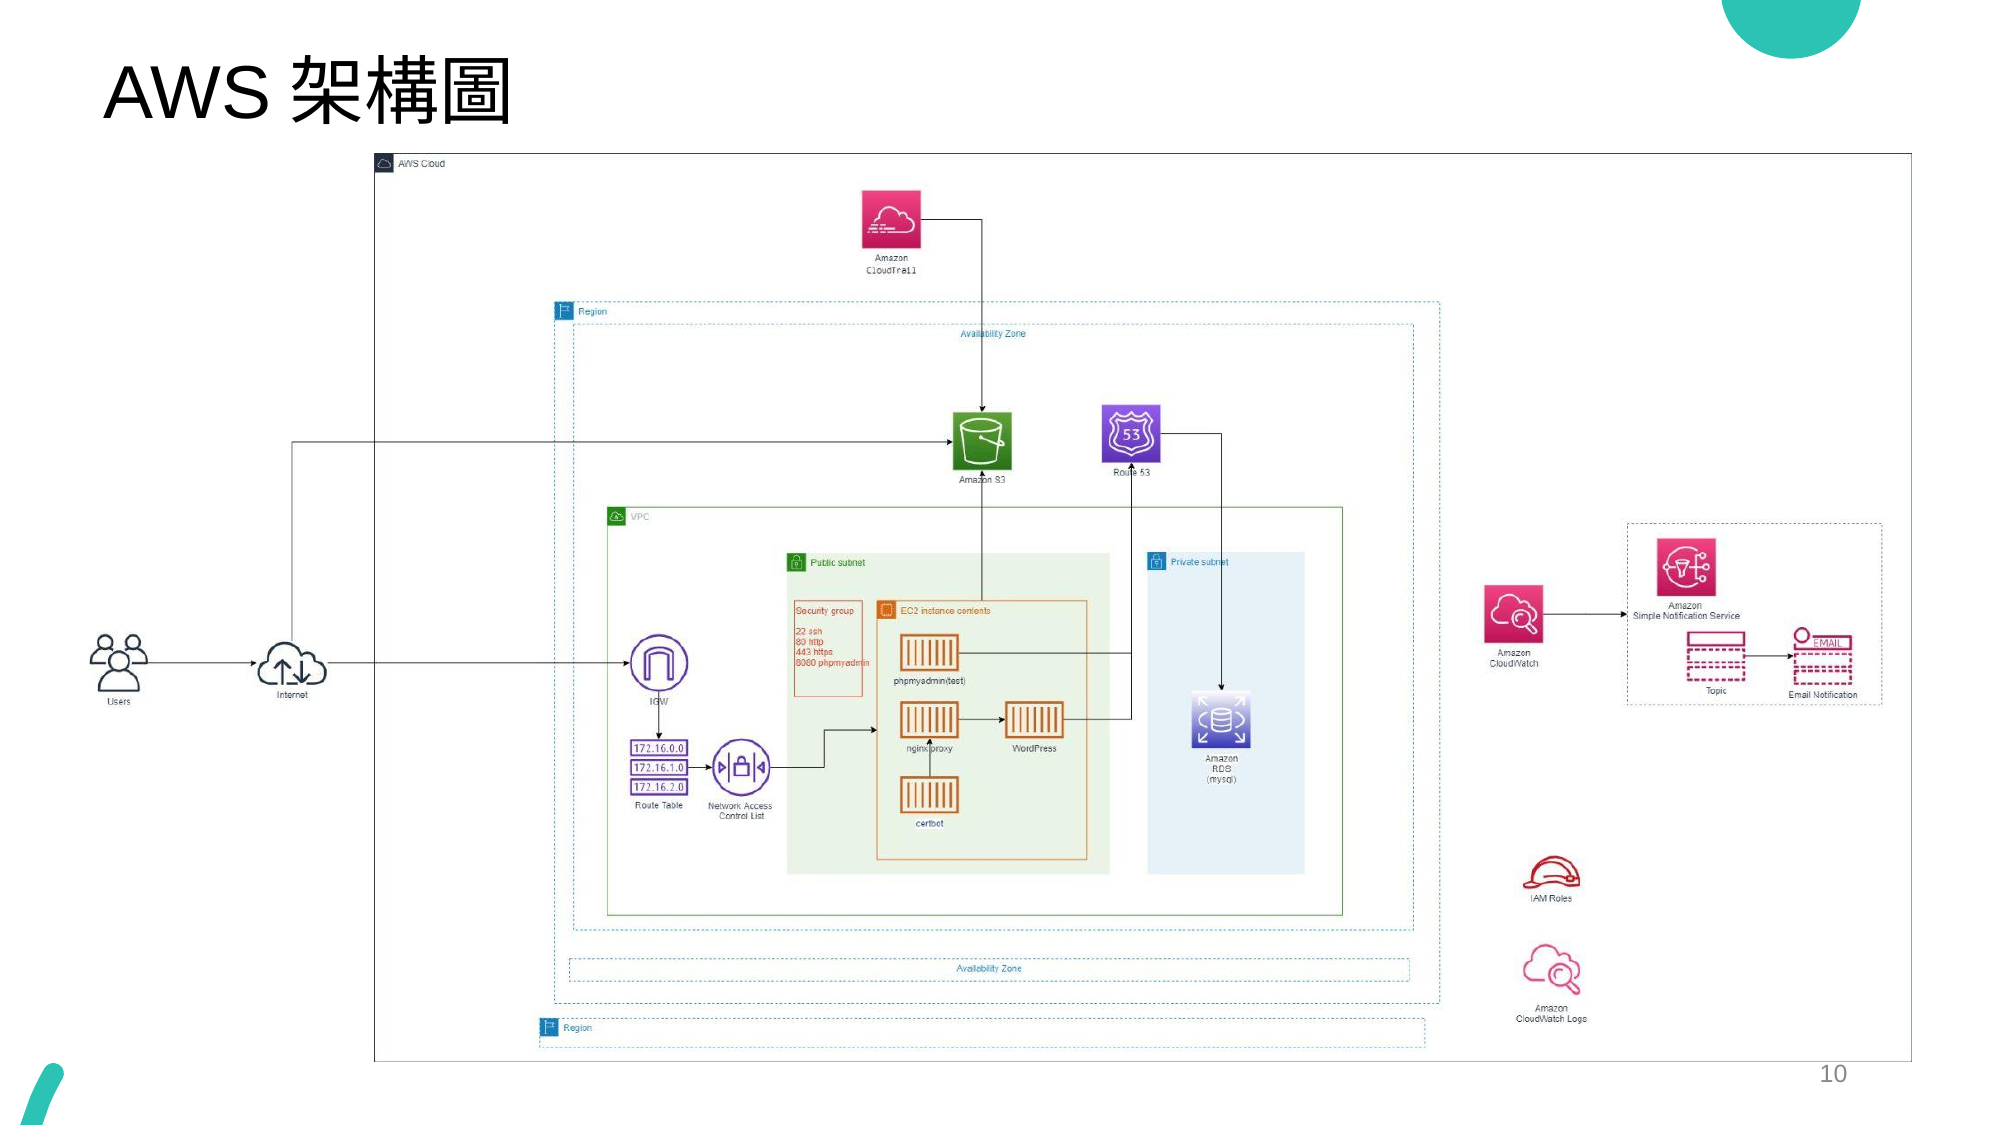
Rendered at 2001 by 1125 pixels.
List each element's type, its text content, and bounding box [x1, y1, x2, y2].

slide_number 1 [1412, 1042, 1863, 1103]
picture [89, 153, 1912, 1062]
title AWS架構圖 [88, 34, 1042, 154]
